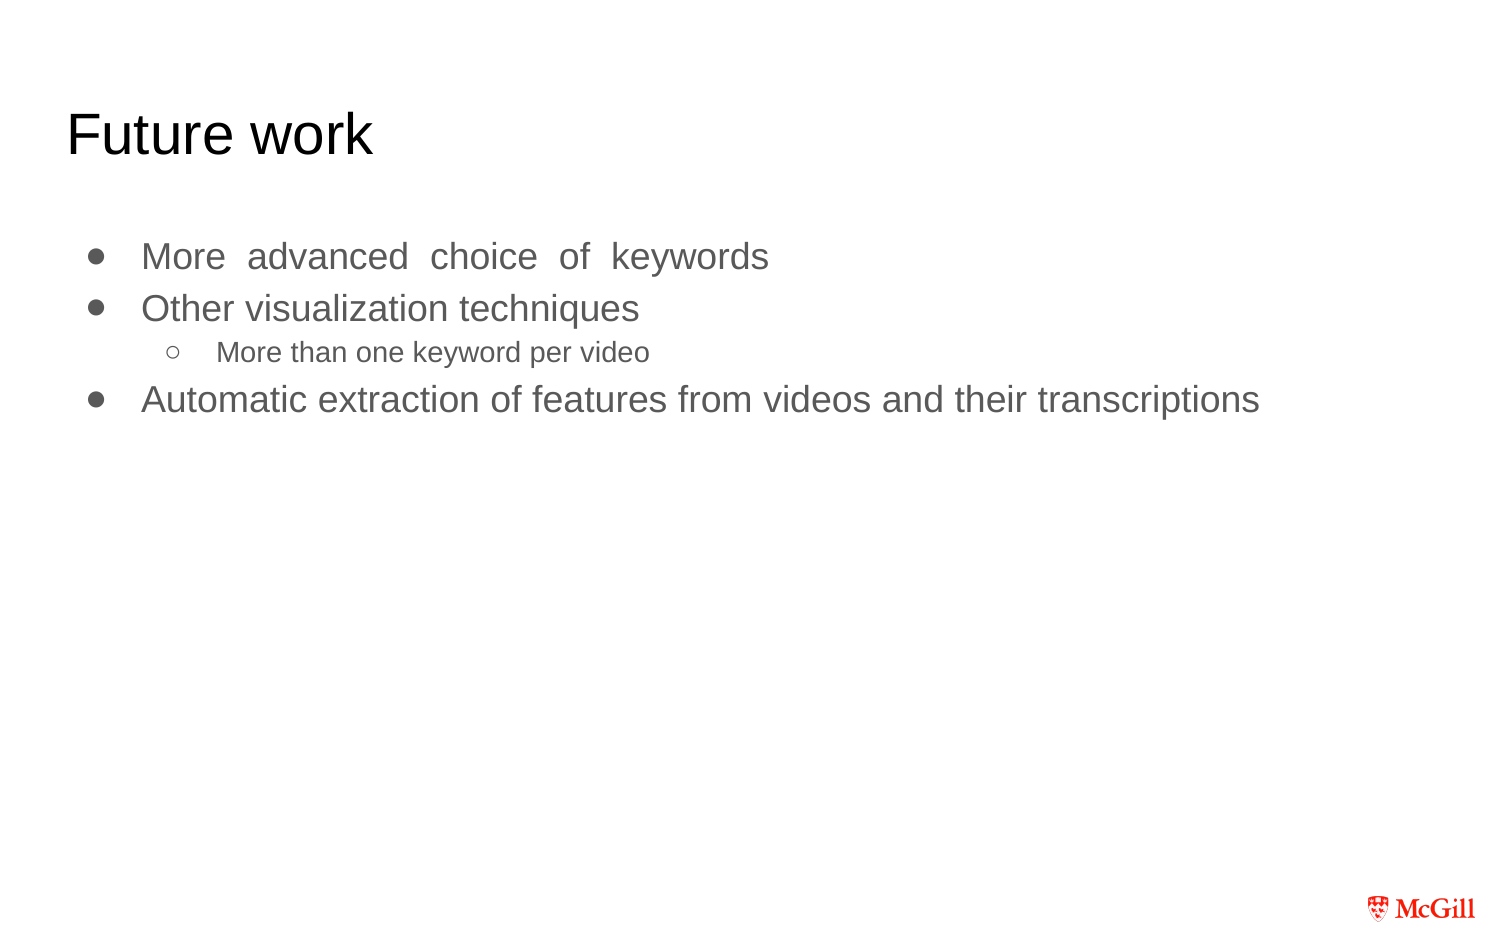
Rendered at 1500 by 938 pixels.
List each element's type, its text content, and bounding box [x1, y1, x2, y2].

picture [1368, 896, 1475, 922]
title Future work [51, 81, 1449, 186]
list More advanced choice of keywords Other visualization techniques More than one keyword per video Automatic extraction of features from videos and their transcriptions [51, 210, 1449, 833]
